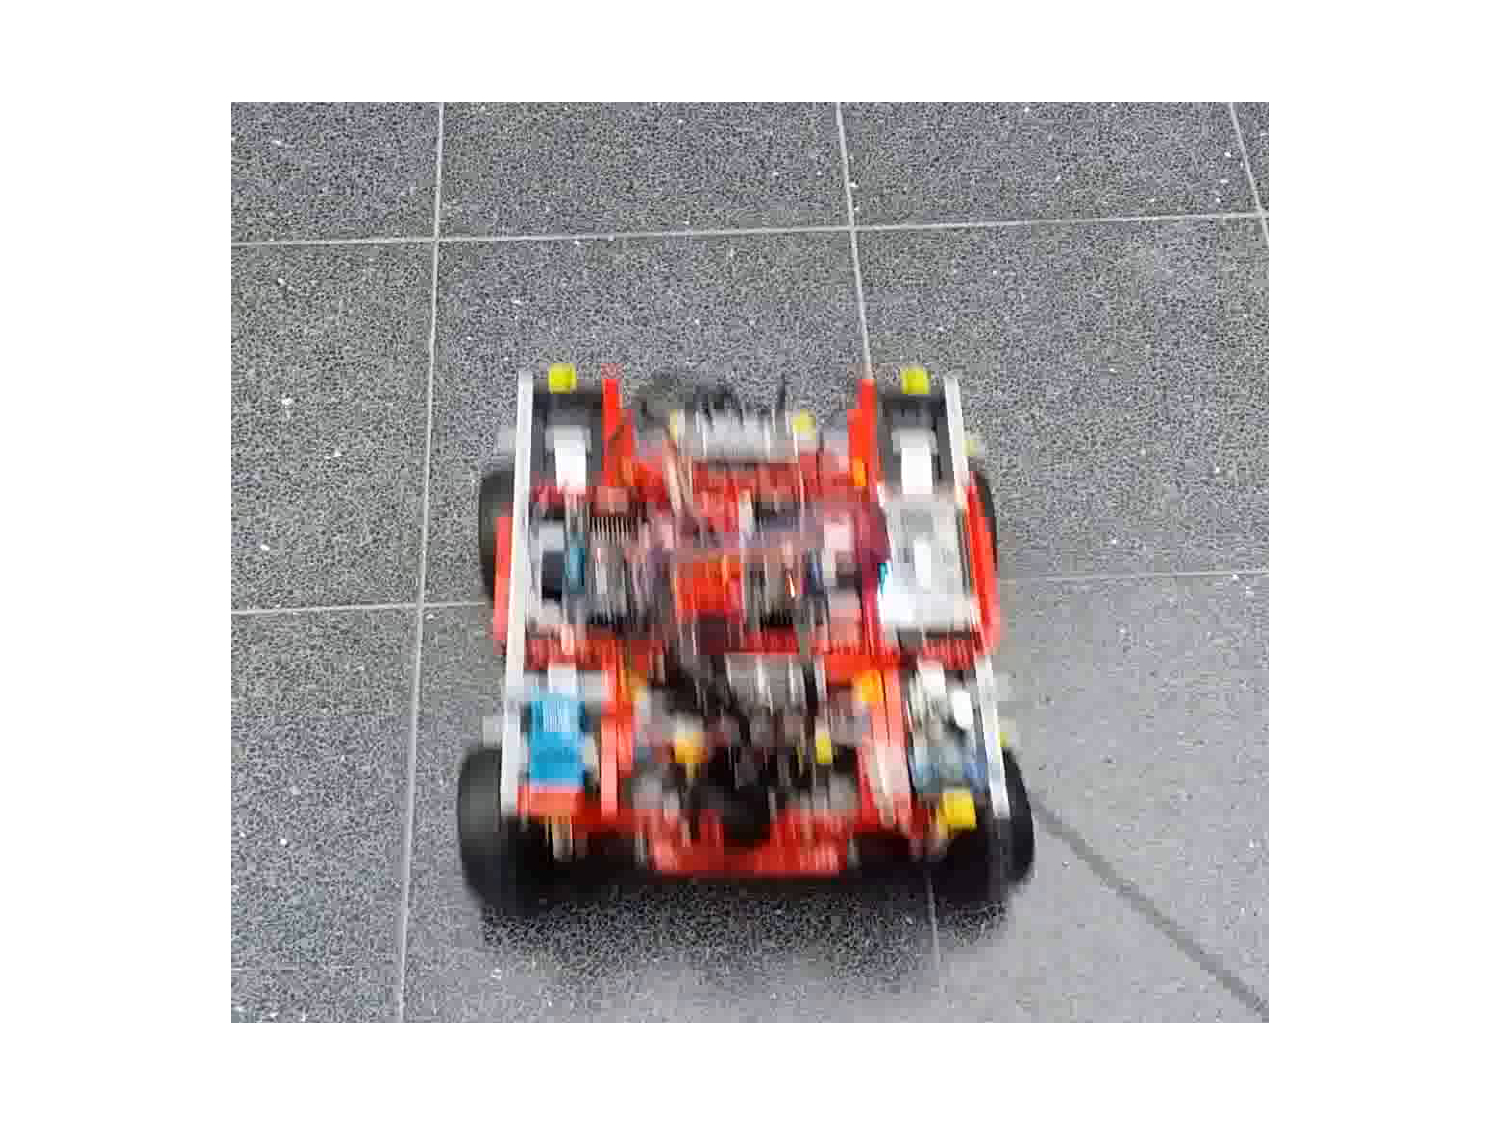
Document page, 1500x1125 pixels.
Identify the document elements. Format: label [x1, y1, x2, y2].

text_box [231, 101, 1269, 1024]
